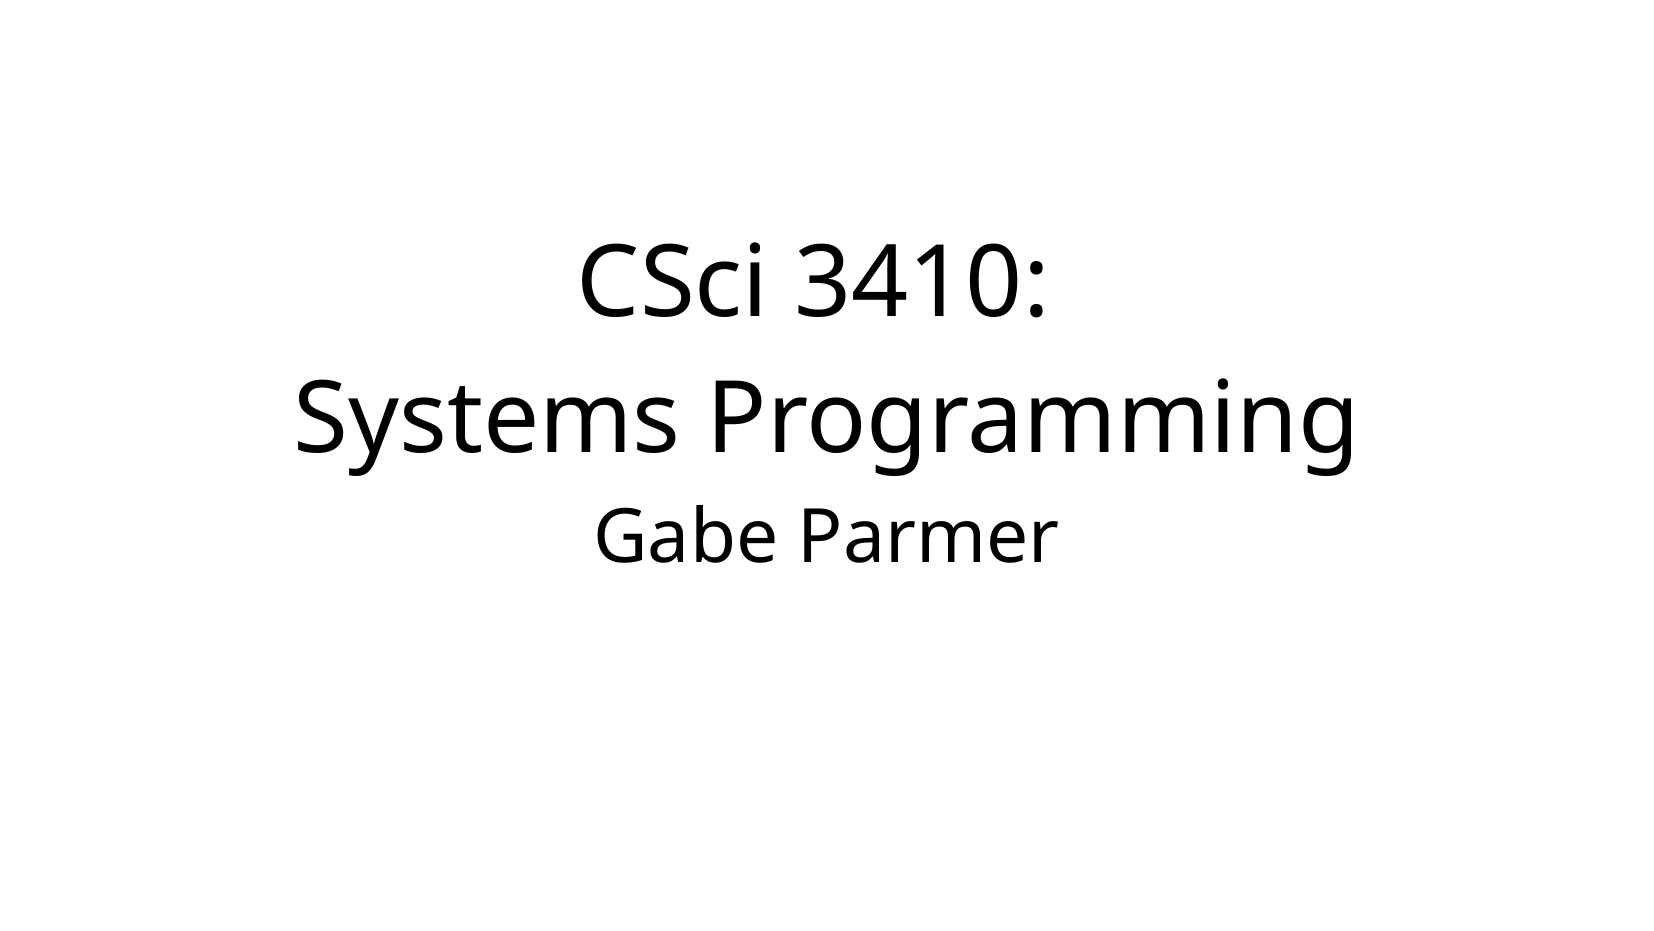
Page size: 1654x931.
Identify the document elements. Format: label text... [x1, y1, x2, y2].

subtitle CSci 3410: Systems Programming Gabe Parmer [82, 37, 1571, 758]
